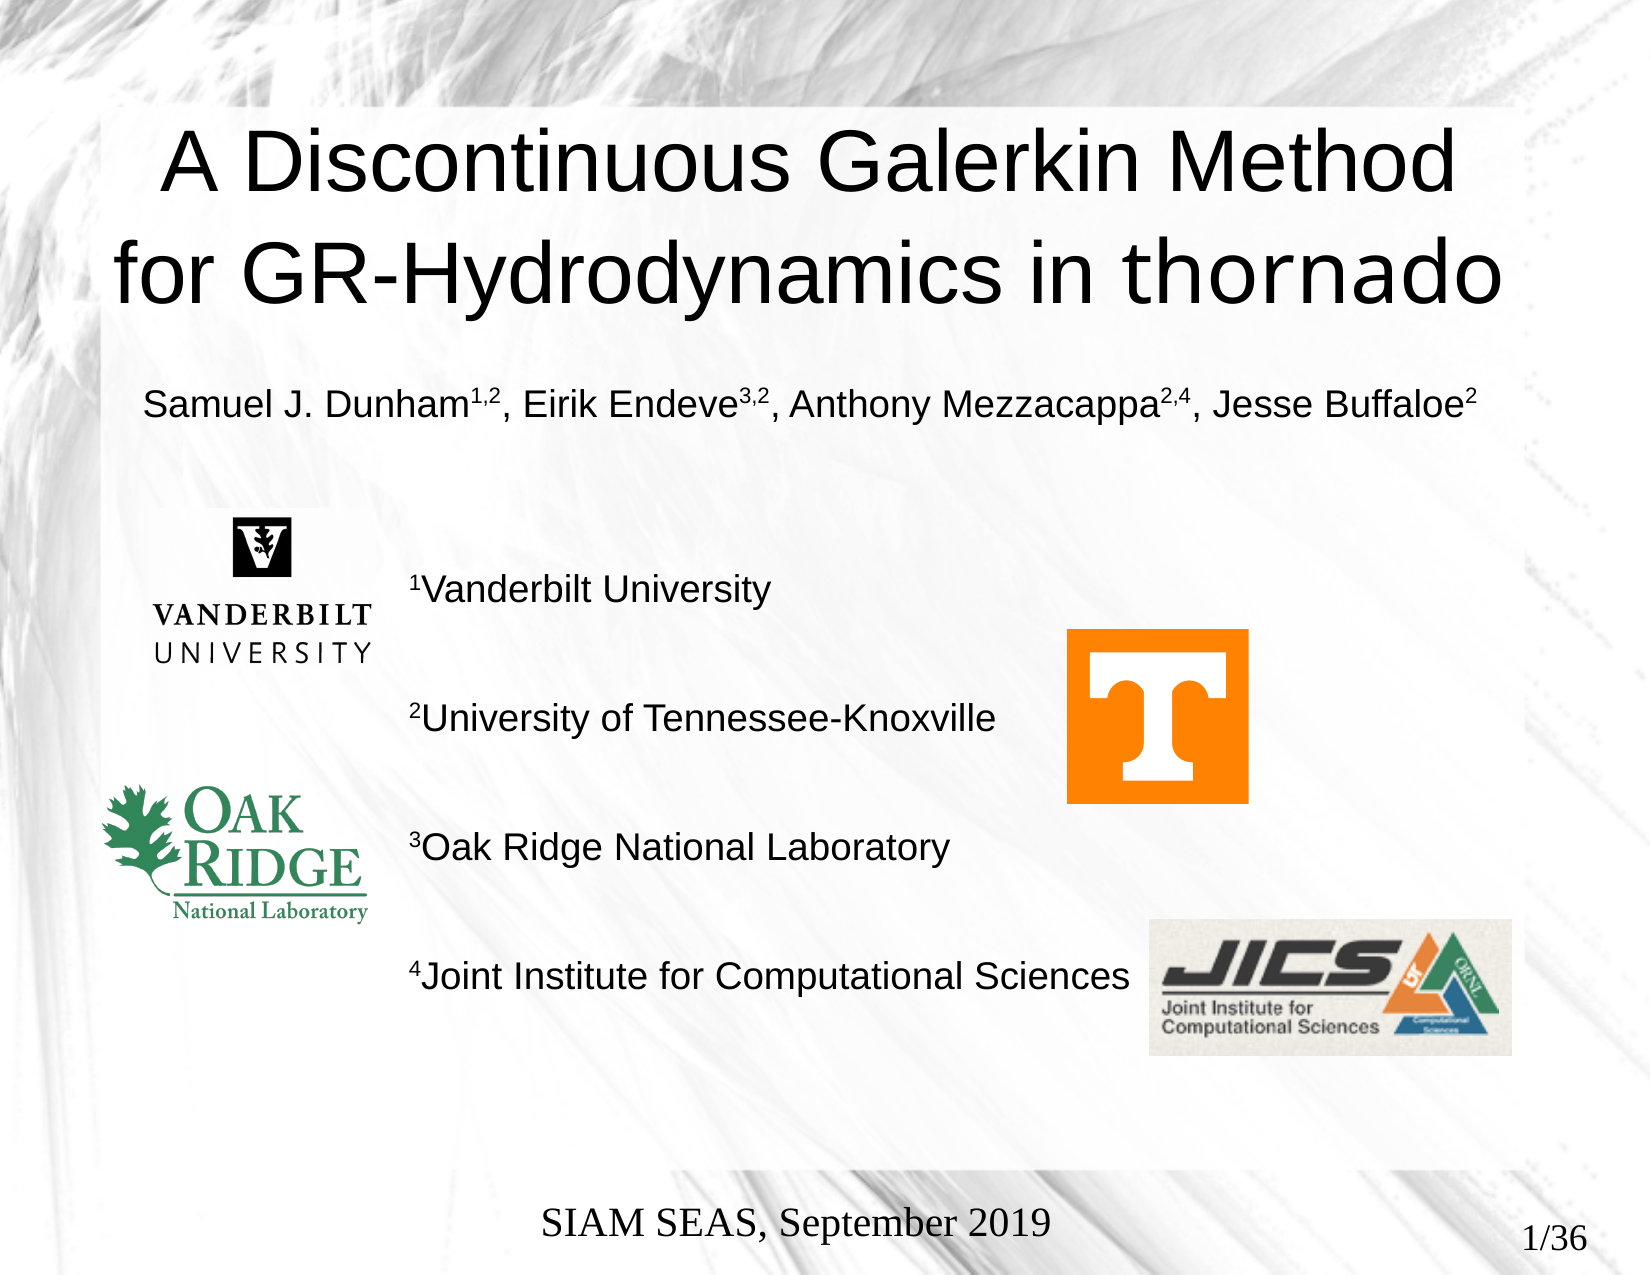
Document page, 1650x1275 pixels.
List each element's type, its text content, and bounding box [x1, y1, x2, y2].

picture [0, 0, 1650, 1275]
text_box Samuel J. Dunham1,2, Eirik Endeve3,2, Anthony Mezzacappa2,4, Jesse Buffaloe2 [97, 374, 1523, 444]
title A Discontinuous Galerkin Method for GR-Hydrodynamics in thornado [97, 112, 1523, 330]
text_box 1Vanderbilt University 2University of Tennessee-Knoxville 3Oak Ridge National Laboratory 4Joint Institute for Computational Sciences [394, 560, 1329, 1021]
